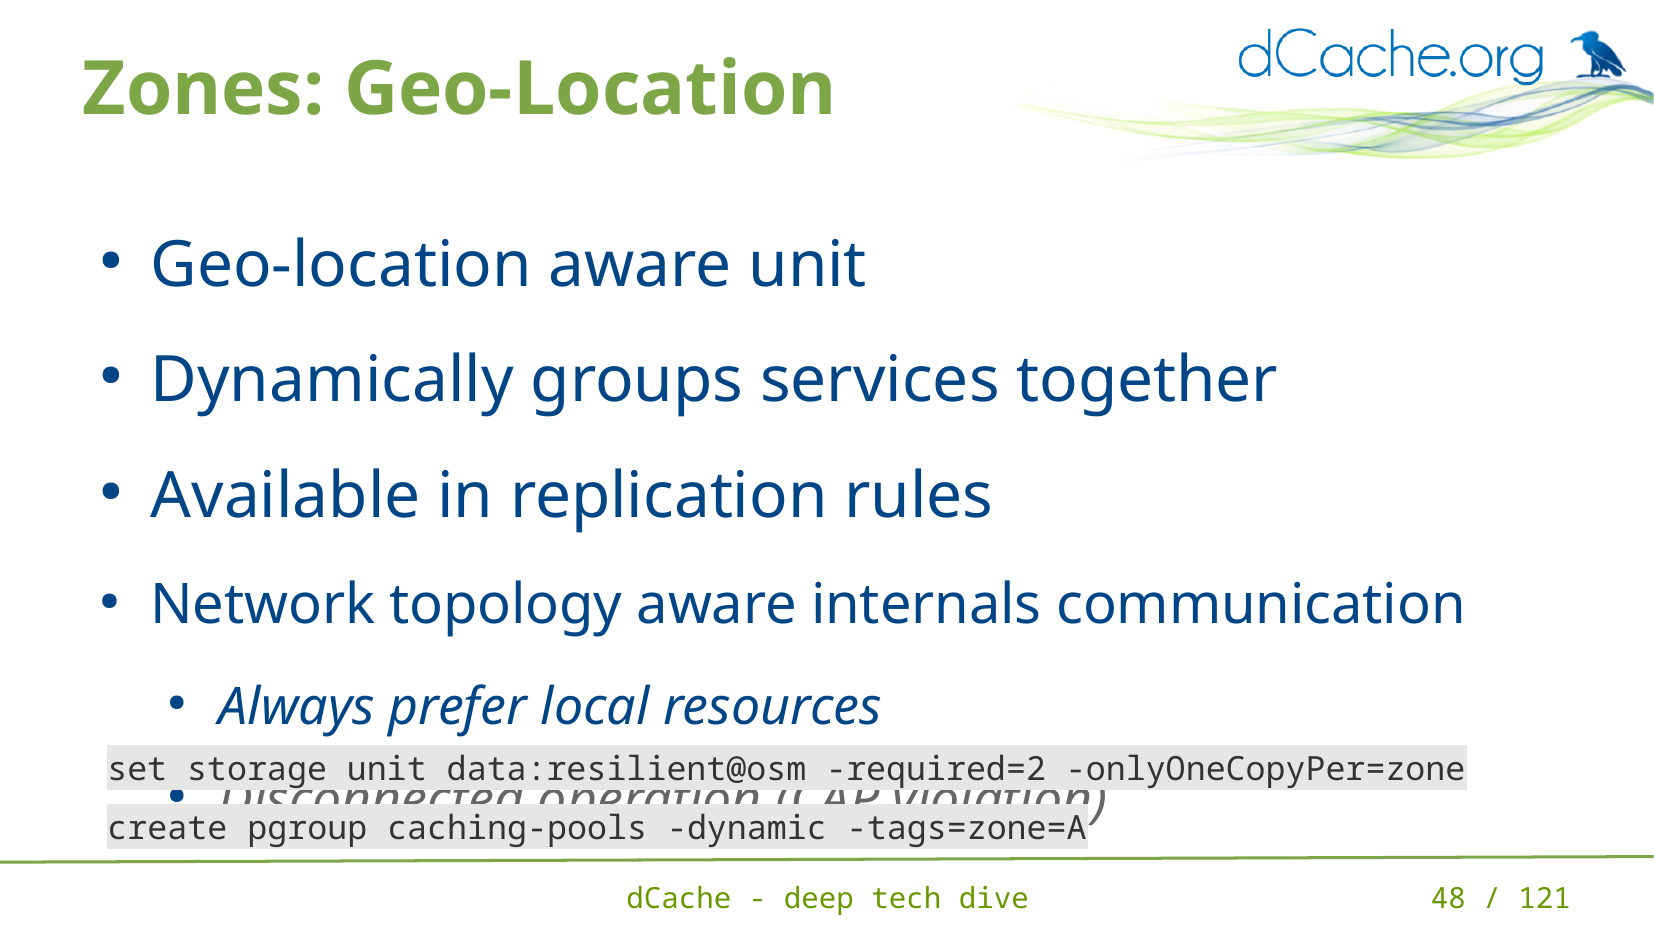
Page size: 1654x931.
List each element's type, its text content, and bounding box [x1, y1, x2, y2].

picture [956, 16, 1654, 169]
list Geo-location aware unit Dynamically groups services together Available in replication rules Network topology aware internals communication Always prefer local resources Disconnected operation (CAP violation) [82, 217, 1571, 839]
text_box create pgroup caching-pools -dynamic -tags=zone=A [92, 796, 1483, 853]
title Zones: Geo-Location [82, 40, 1605, 131]
text_box set storage unit data:resilient@osm -required=2 -onlyOneCopyPer=zone [92, 737, 1517, 794]
